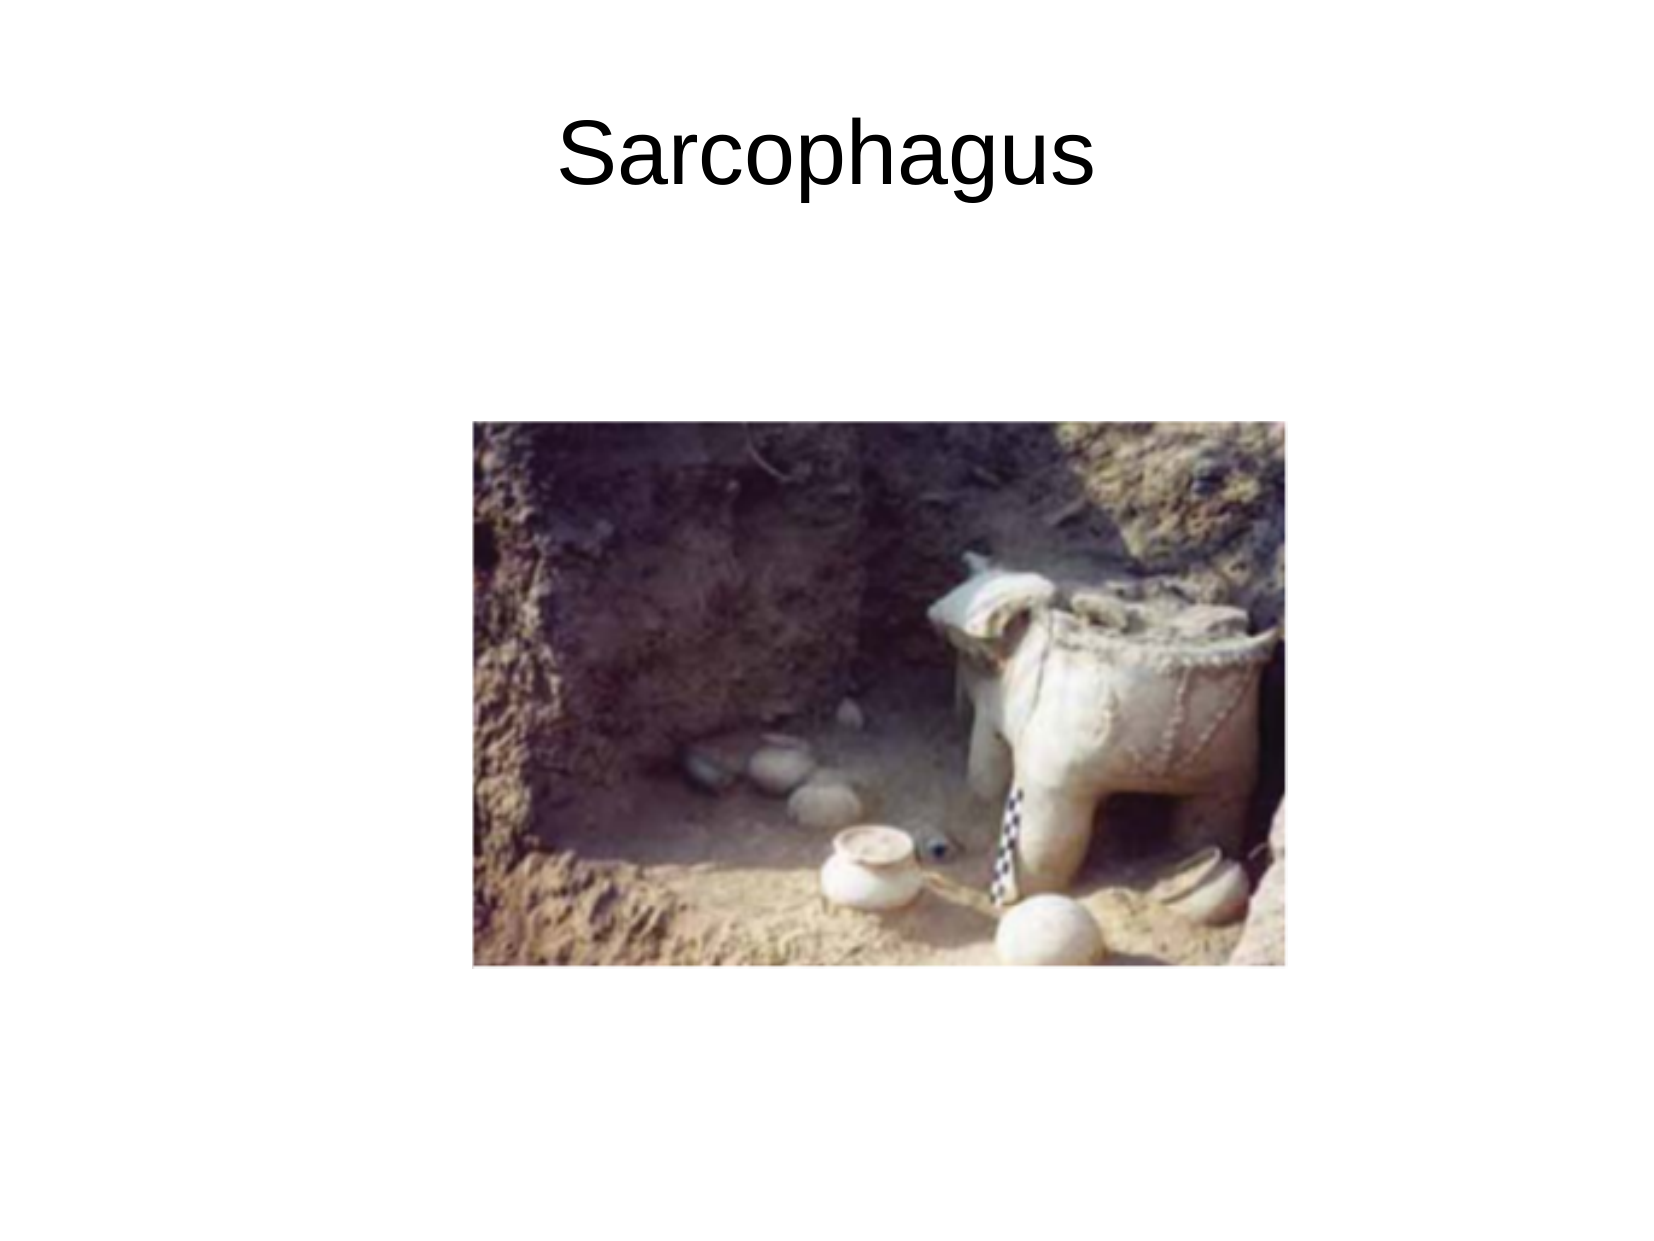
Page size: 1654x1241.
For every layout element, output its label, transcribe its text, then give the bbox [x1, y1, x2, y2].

picture [472, 421, 1288, 969]
title Sarcophagus [82, 49, 1571, 257]
